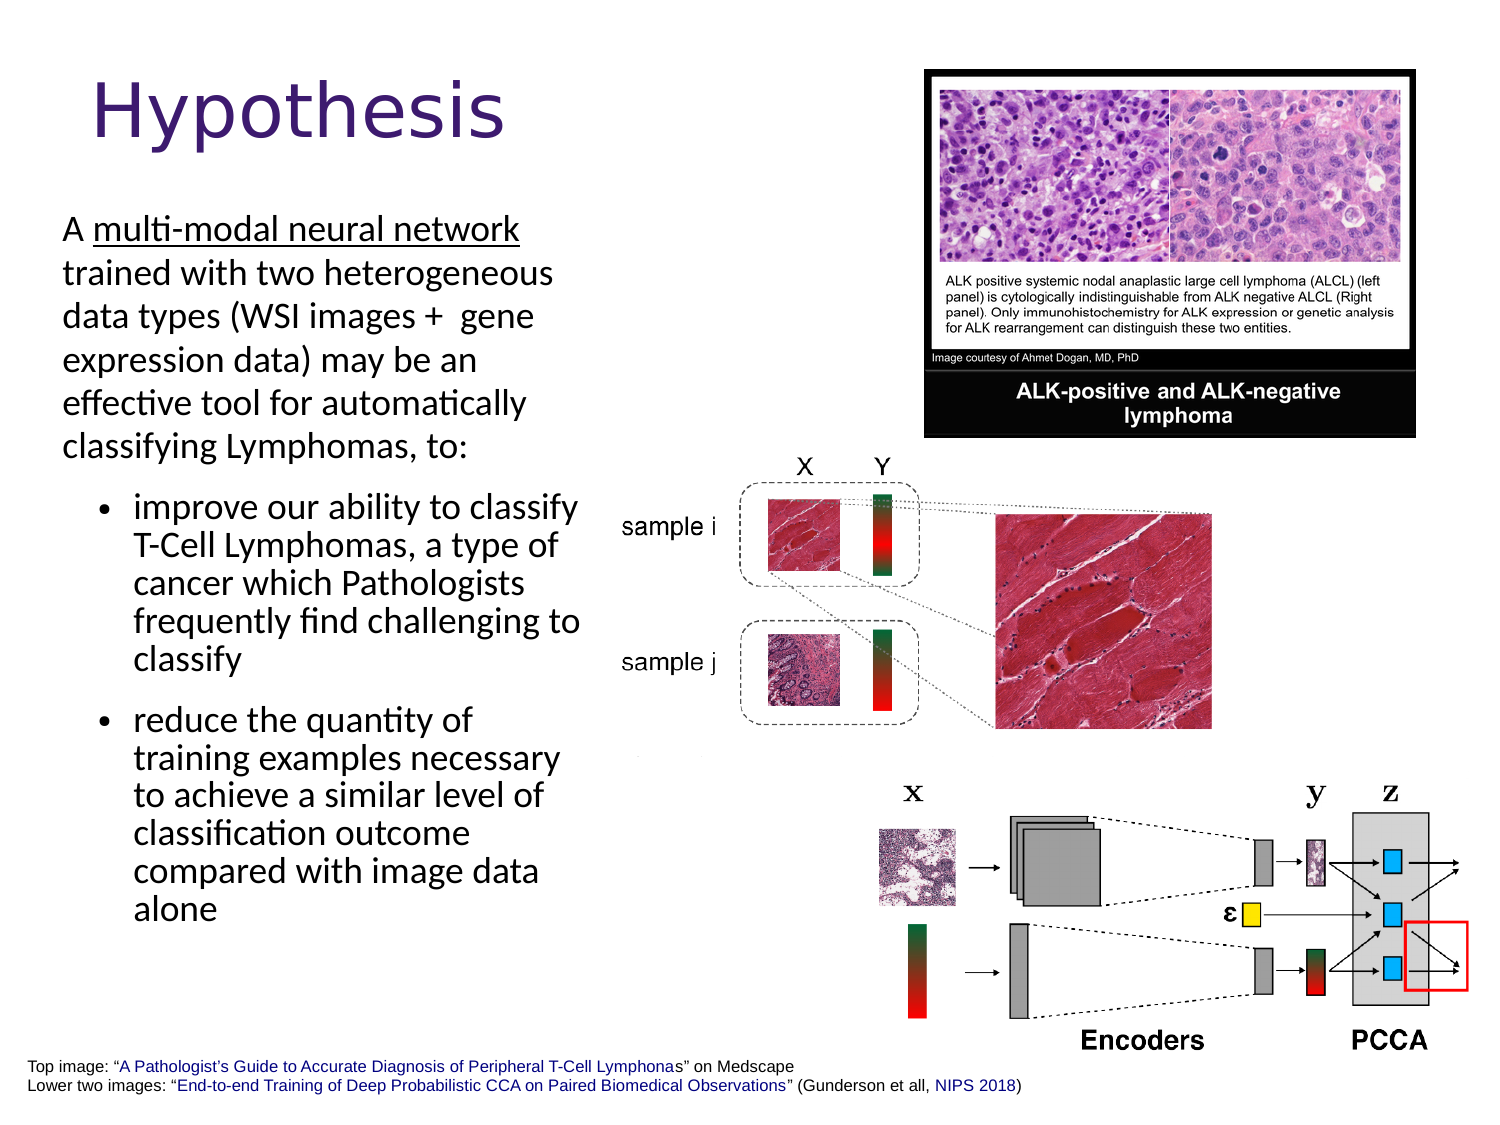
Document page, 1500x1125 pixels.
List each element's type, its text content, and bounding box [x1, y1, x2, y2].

title Hypothesis [75, 45, 1423, 171]
picture [867, 771, 1469, 1074]
picture [586, 69, 1416, 757]
text_box Top image: “A Pathologist’s Guide to Accurate Diagnosis of Peripheral T-Cell Lymphonas” on Medscape Lower two images: “End-to-end Training of Deep Probabilistic CCA on Paired Biomedical Observations” (Gunderson et all, NIPS 2018) [12, 1049, 1406, 1107]
list A multi-modal neural network trained with two heterogeneous data types (WSI images + gene expression data) may be an effective tool for automatically classifying Lymphomas, to: improve our ability to classify T-Cell Lymphomas, a type of cancer which Pathologists frequently find challenging to classify reduce the quantity of training examples necessary to achieve a similar level of classification outcome compared with image data alone [62, 208, 587, 1007]
